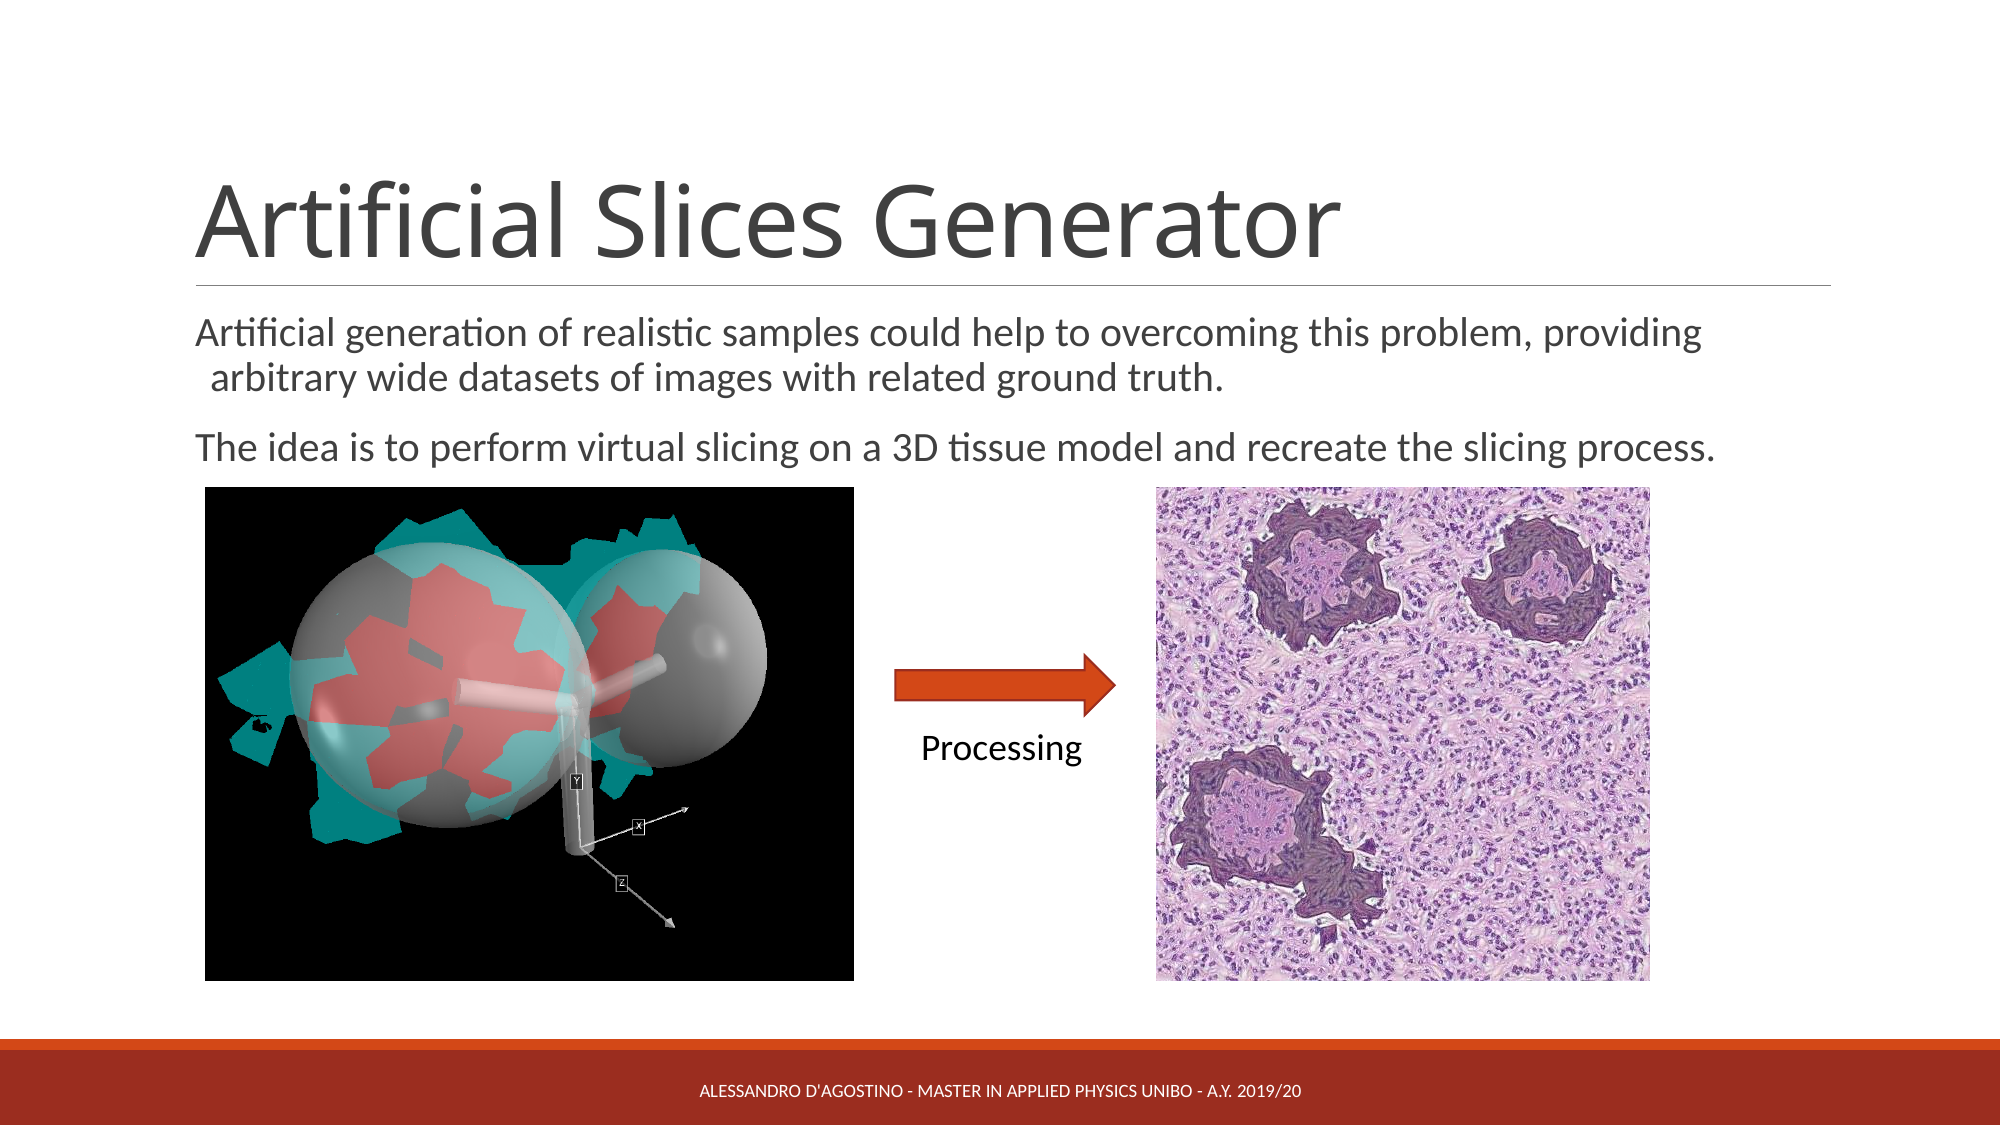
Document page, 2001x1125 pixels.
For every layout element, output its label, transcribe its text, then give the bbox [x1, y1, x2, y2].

picture [1156, 487, 1650, 981]
text_box Processing [905, 715, 1165, 776]
picture [205, 487, 854, 981]
list Artificial generation of realistic samples could help to overcoming this problem, providing arbitrary wide datasets of images with related ground truth. The idea is to perform virtual slicing on a 3D tissue model and recreate the slicing process. [180, 302, 1831, 488]
title Artificial Slices Generator [180, 47, 1831, 286]
text_box [895, 655, 1115, 715]
text_box Alessandro d'Agostino - Master in Applied Physics UniBo - a.y. 2019/20 [604, 1059, 1396, 1120]
